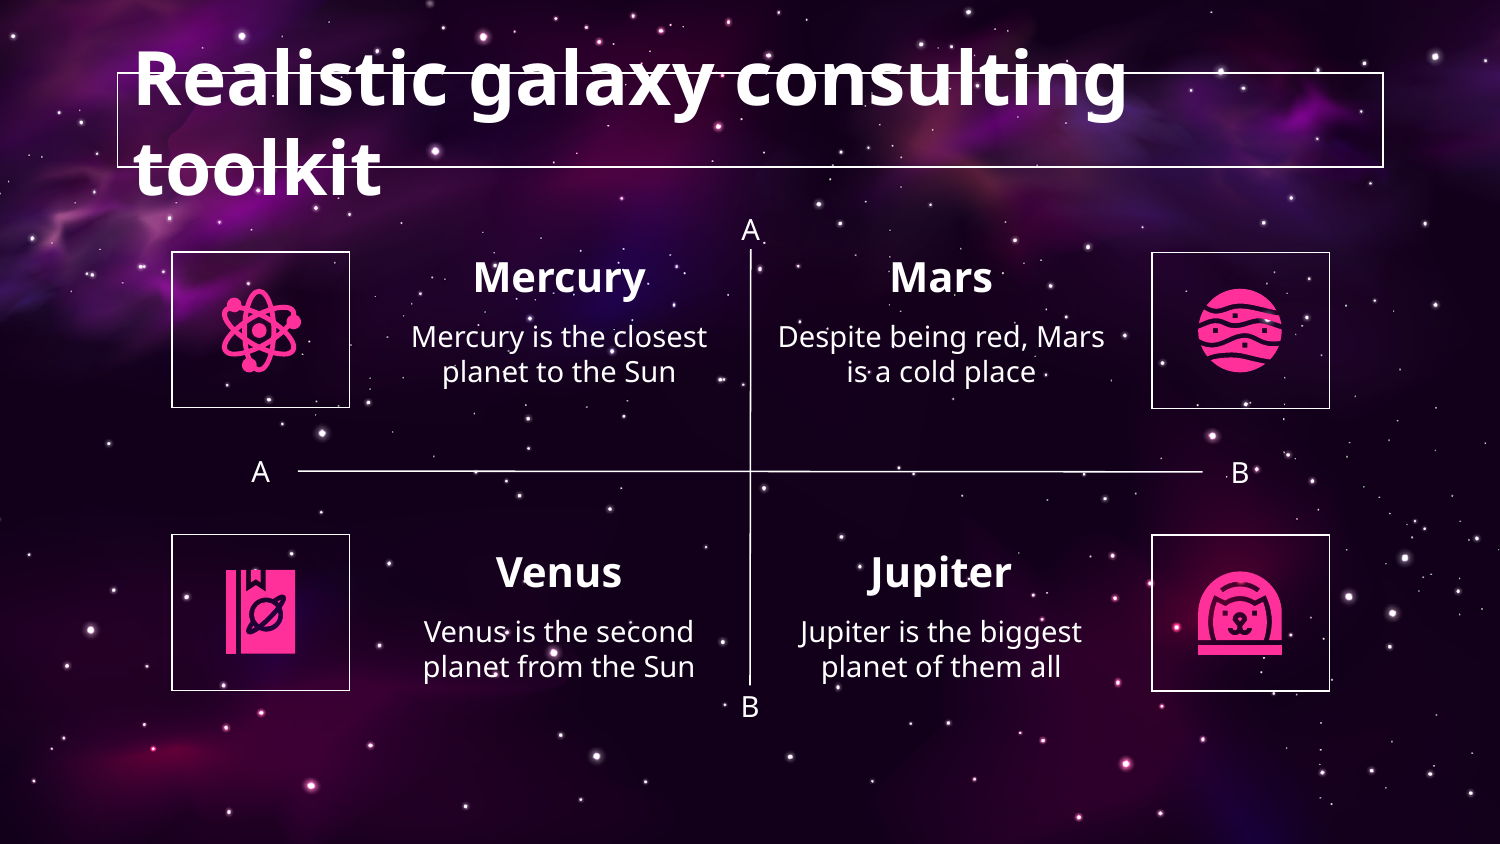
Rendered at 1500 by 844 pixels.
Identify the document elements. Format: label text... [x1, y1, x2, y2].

text_box A [713, 208, 789, 250]
title Realistic galaxy consulting toolkit [117, 72, 1383, 167]
text_box Venus [380, 551, 739, 598]
text_box [1213, 600, 1267, 641]
text_box [1198, 323, 1282, 343]
text_box Jupiter [762, 551, 1121, 598]
text_box [1198, 571, 1282, 641]
text_box Mars [762, 256, 1121, 303]
text_box [221, 288, 302, 373]
text_box Mercury [380, 256, 739, 303]
text_box [1210, 357, 1266, 373]
text_box [226, 570, 236, 654]
text_box [241, 569, 296, 654]
text_box [1198, 645, 1282, 655]
text_box B [712, 685, 788, 726]
text_box Jupiter is the biggest planet of them all [762, 598, 1121, 687]
text_box Mercury is the closest planet to the Sun [380, 303, 739, 392]
text_box [250, 569, 261, 583]
picture [0, 0, 1500, 844]
text_box [1206, 288, 1277, 311]
text_box Venus is the second planet from the Sun [380, 598, 739, 687]
text_box Despite being red, Mars is a cold place [762, 303, 1121, 392]
text_box [1198, 308, 1282, 325]
text_box B [1202, 451, 1278, 493]
text_box [1201, 337, 1279, 360]
text_box A [223, 450, 298, 492]
